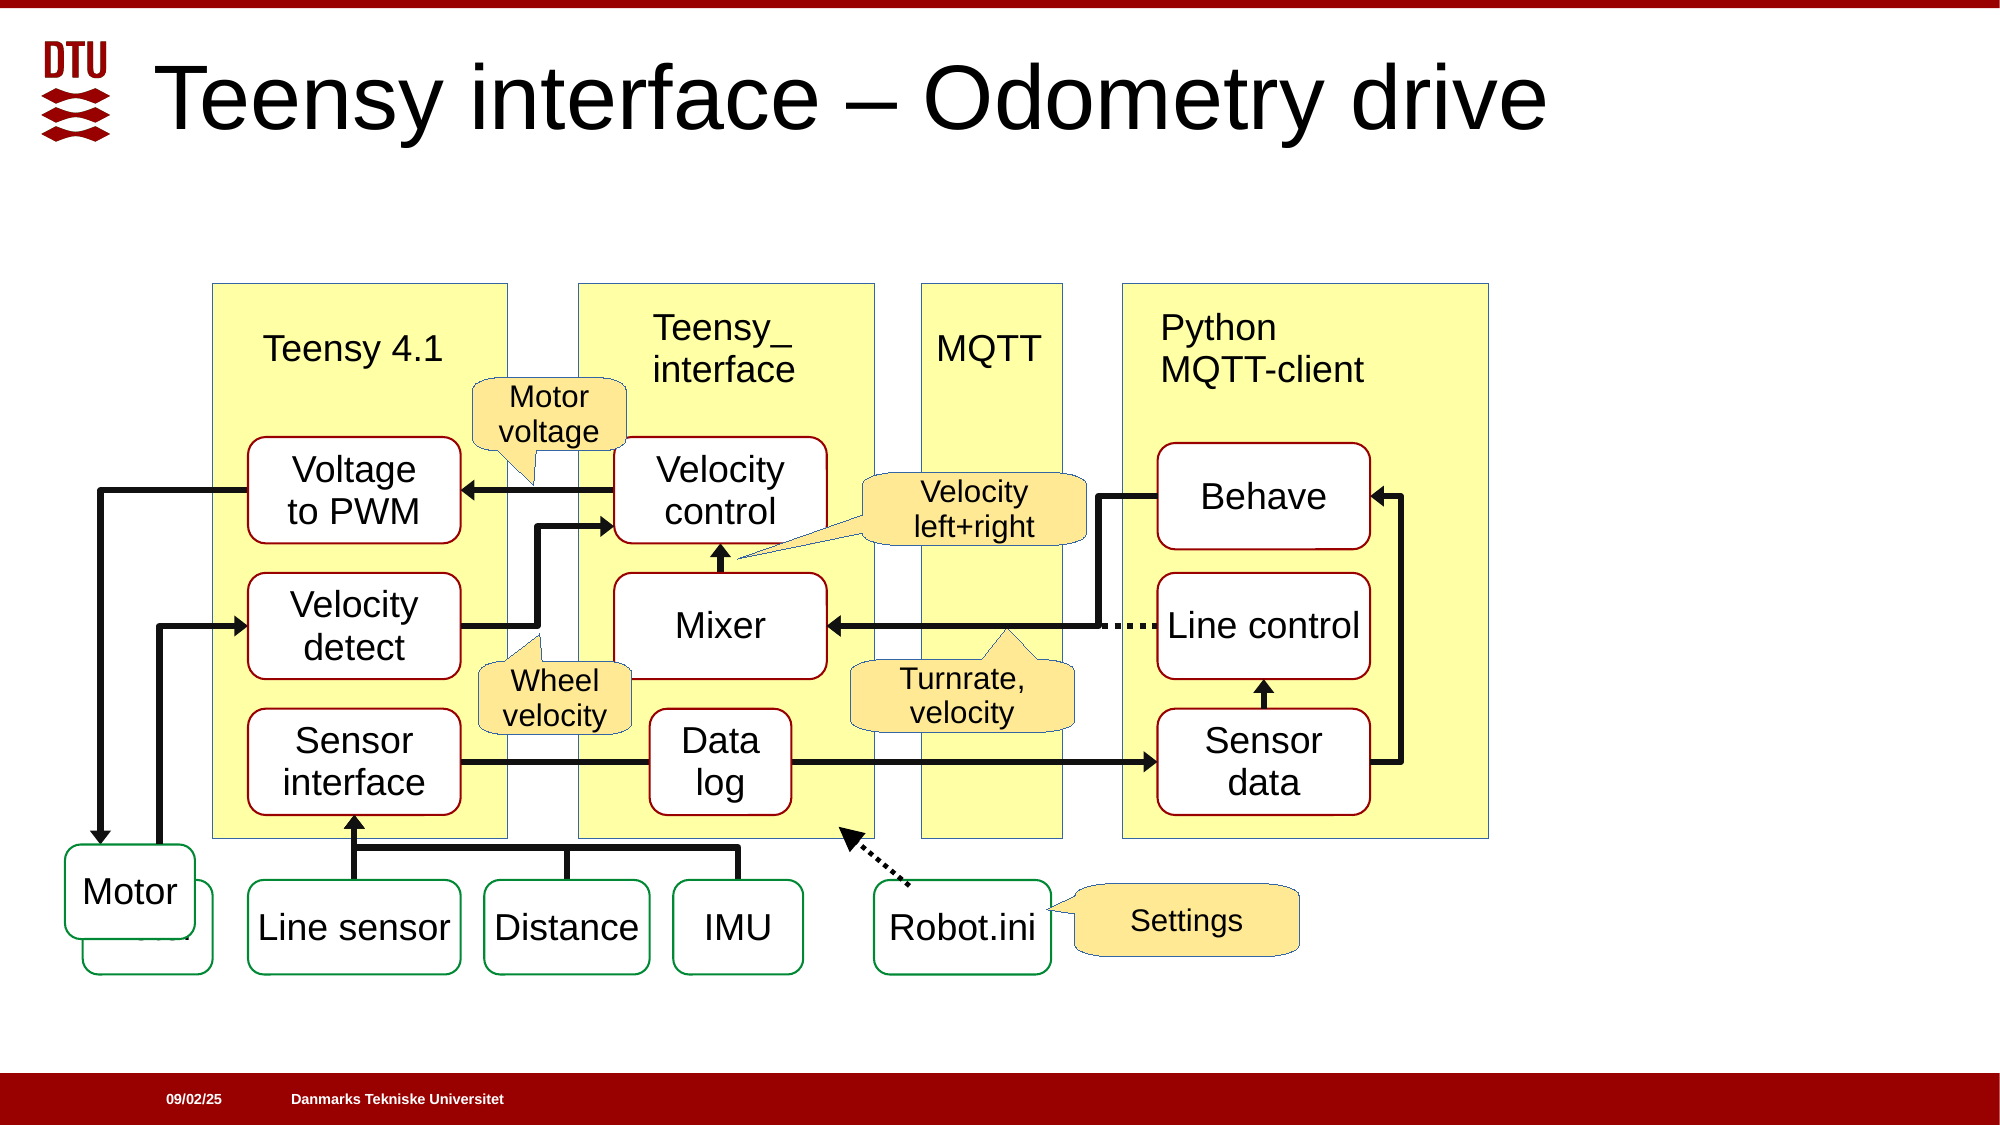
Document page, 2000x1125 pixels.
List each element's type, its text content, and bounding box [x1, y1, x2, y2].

text_box [722, 534, 875, 625]
text_box [212, 283, 508, 489]
text_box [212, 627, 508, 839]
text_box Line sensor [248, 879, 461, 975]
text_box [578, 493, 614, 525]
text_box Sensor data [1157, 708, 1371, 816]
text_box Behave [1157, 442, 1371, 550]
text_box Line control [1157, 572, 1371, 680]
text_box Python MQTT-client [1145, 299, 1380, 399]
text_box Teensy_ interface [637, 299, 921, 399]
text_box MQTT [921, 320, 1063, 378]
text_box [578, 627, 875, 759]
title Teensy interface – Odometry drive [153, 46, 1900, 192]
text_box Turnrate, velocity [851, 629, 1075, 733]
text_box [921, 629, 1004, 659]
text_box [921, 545, 1063, 623]
text_box [1010, 629, 1063, 662]
text_box Motor voltage [472, 377, 627, 486]
text_box Voltage to PWM [248, 437, 461, 544]
text_box Settings [1046, 883, 1300, 957]
text_box [578, 765, 875, 839]
text_box Wheel velocity [478, 633, 632, 735]
text_box [921, 730, 1063, 759]
text_box Sensor interface [248, 708, 461, 816]
text_box Motor [64, 844, 195, 940]
text_box Velocity detect [248, 572, 461, 680]
text_box IMU [673, 879, 804, 975]
text_box [921, 378, 1063, 473]
text_box Robot.ini [874, 879, 1052, 975]
text_box [921, 765, 1063, 839]
text_box [1122, 498, 1397, 760]
text_box Teensy 4.1 [248, 320, 534, 378]
text_box Velocity control [614, 437, 827, 544]
text_box Distance [484, 879, 650, 975]
text_box [578, 450, 614, 487]
text_box Data log [649, 708, 792, 816]
text_box Mixer [614, 572, 827, 680]
text_box Velocity left+right [737, 472, 1087, 560]
text_box [578, 528, 719, 661]
text_box [212, 492, 508, 625]
text_box [578, 283, 875, 527]
text_box Motor [82, 879, 213, 975]
text_box [921, 283, 1063, 320]
text_box [356, 765, 508, 839]
text_box [1122, 283, 1489, 839]
